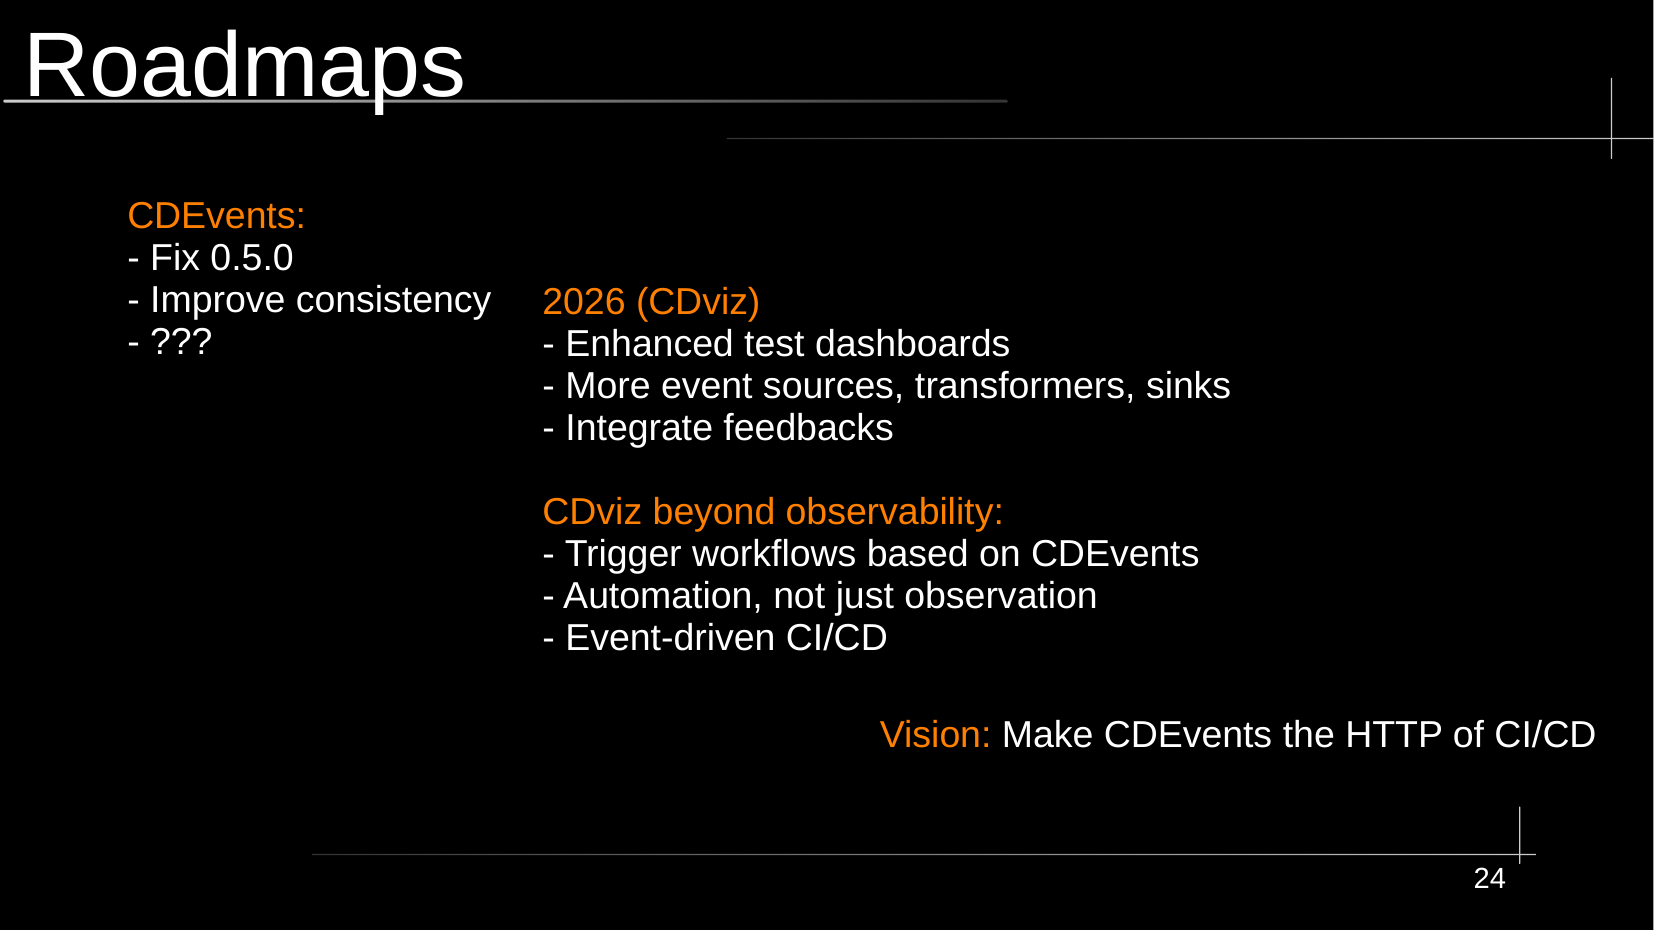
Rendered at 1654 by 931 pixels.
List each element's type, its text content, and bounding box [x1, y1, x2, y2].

text_box Vision: Make CDEvents the HTTP of CI/CD [865, 706, 1613, 788]
title Roadmaps [23, 11, 1589, 119]
text_box 2026 (CDviz) - Enhanced test dashboards - More event sources, transformers, sinks - Integrate feedbacks CDviz beyond observability: - Trigger workflows based on CDEvents - Automation, not just observation - Event-driven CI/CD [527, 273, 1313, 676]
text_box CDEvents: - Fix 0.5.0 - Improve consistency - ??? [112, 187, 507, 371]
